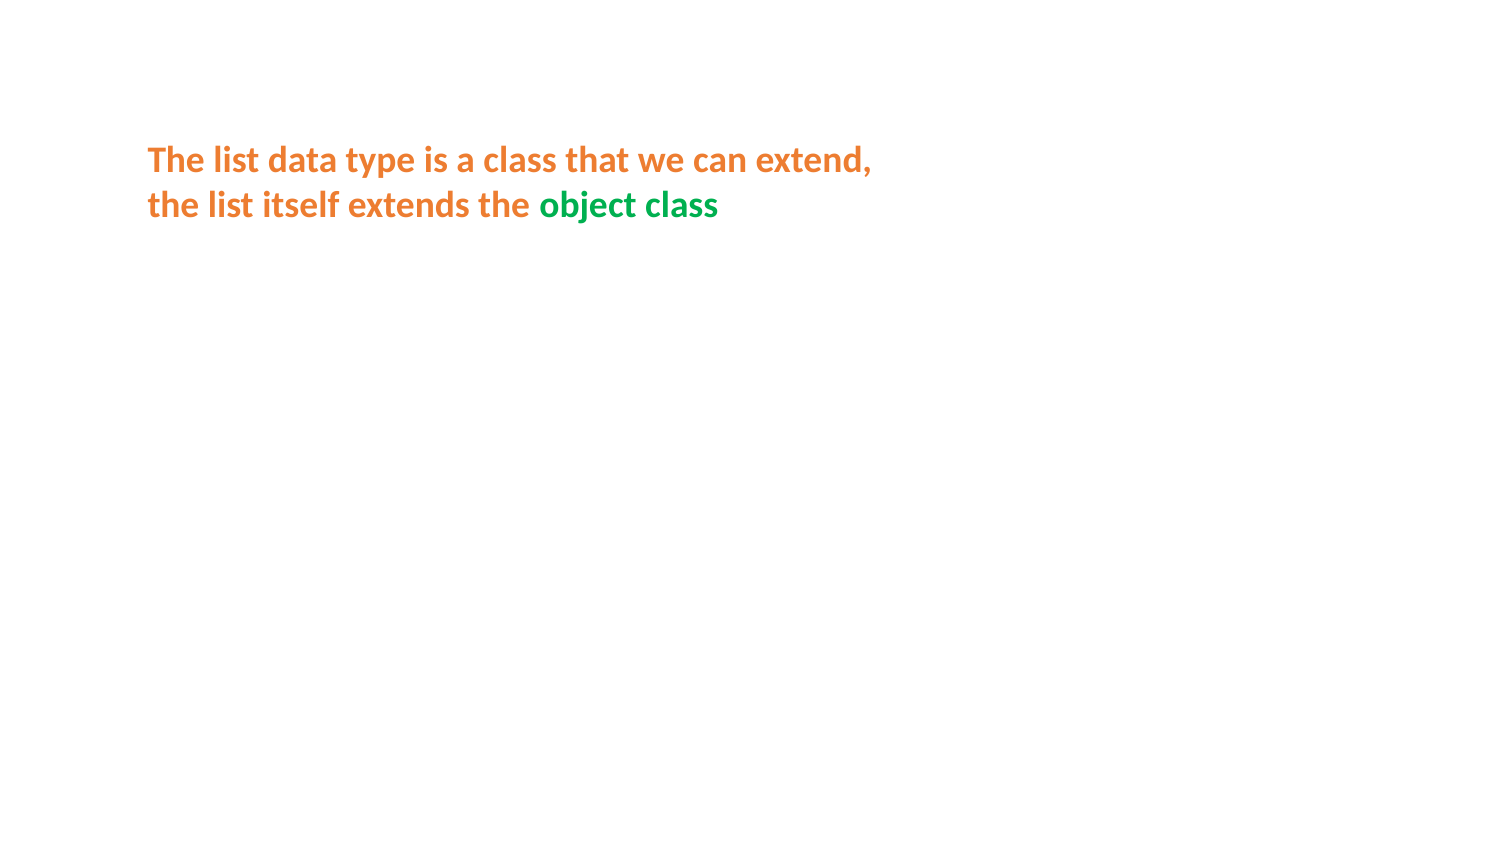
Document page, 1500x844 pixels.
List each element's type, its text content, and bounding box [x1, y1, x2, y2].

text_box The list data type is a class that we can extend, the list itself extends the object class [132, 127, 903, 234]
